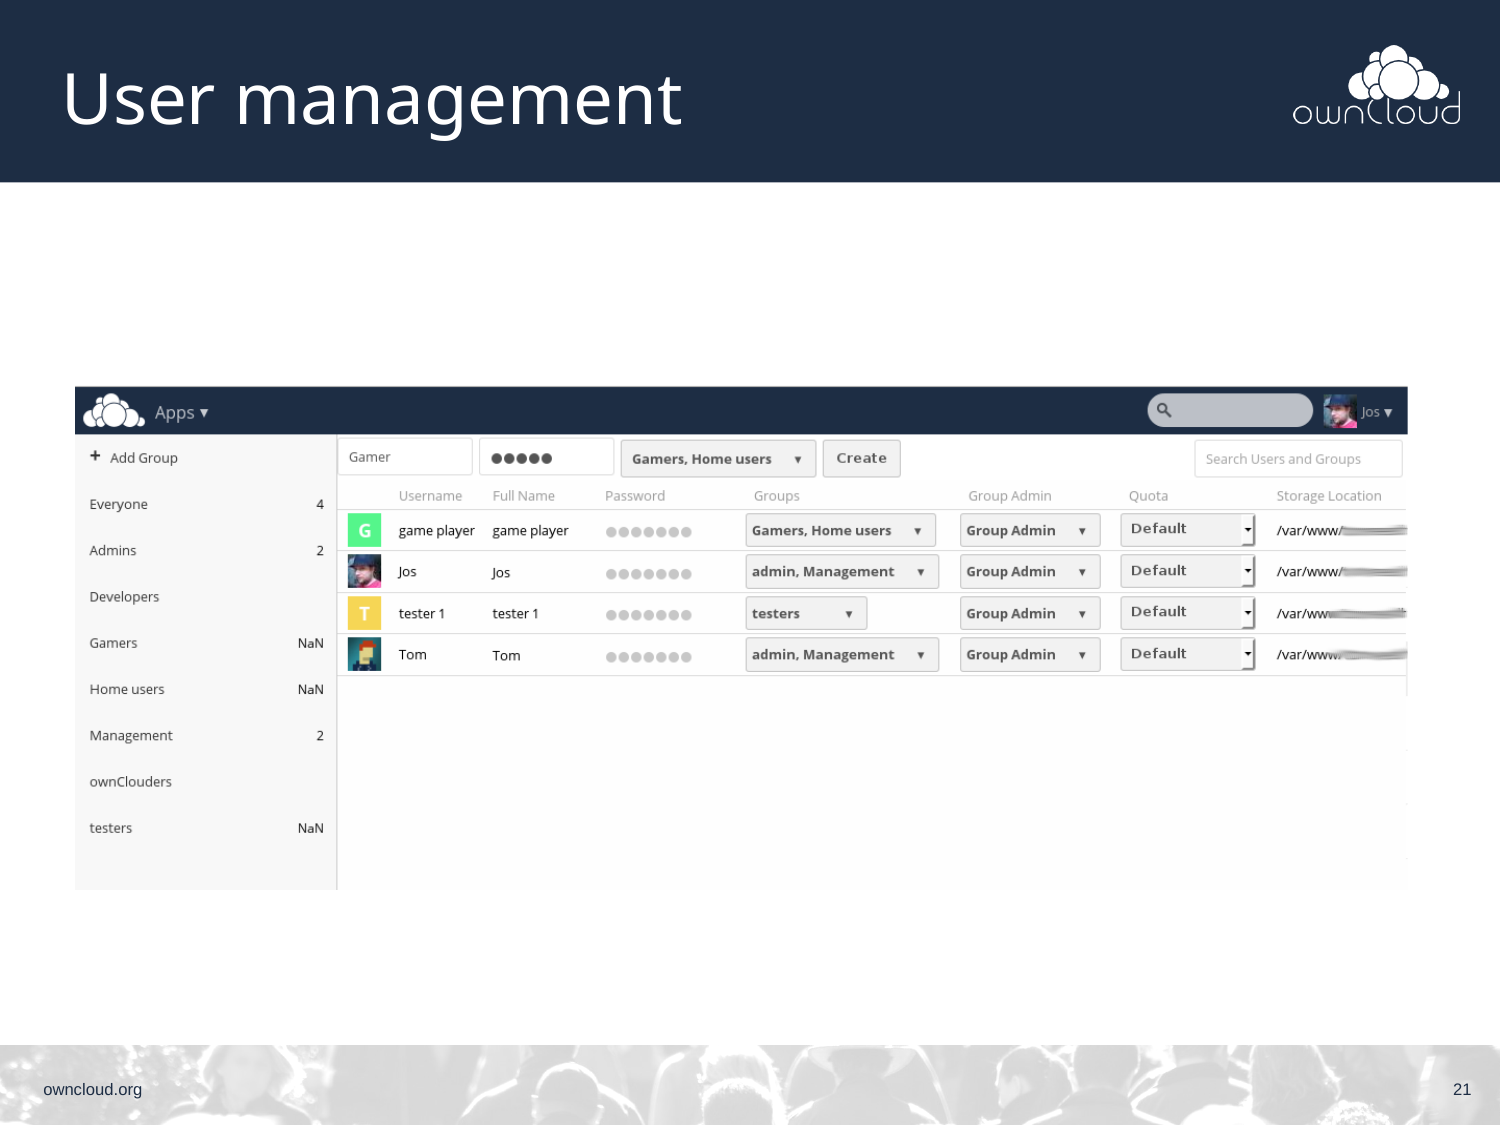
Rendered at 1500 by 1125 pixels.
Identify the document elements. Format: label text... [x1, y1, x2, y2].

picture [0, 1045, 1500, 1125]
title User management [46, 5, 1258, 187]
picture [1293, 45, 1460, 124]
picture [75, 385, 1408, 890]
